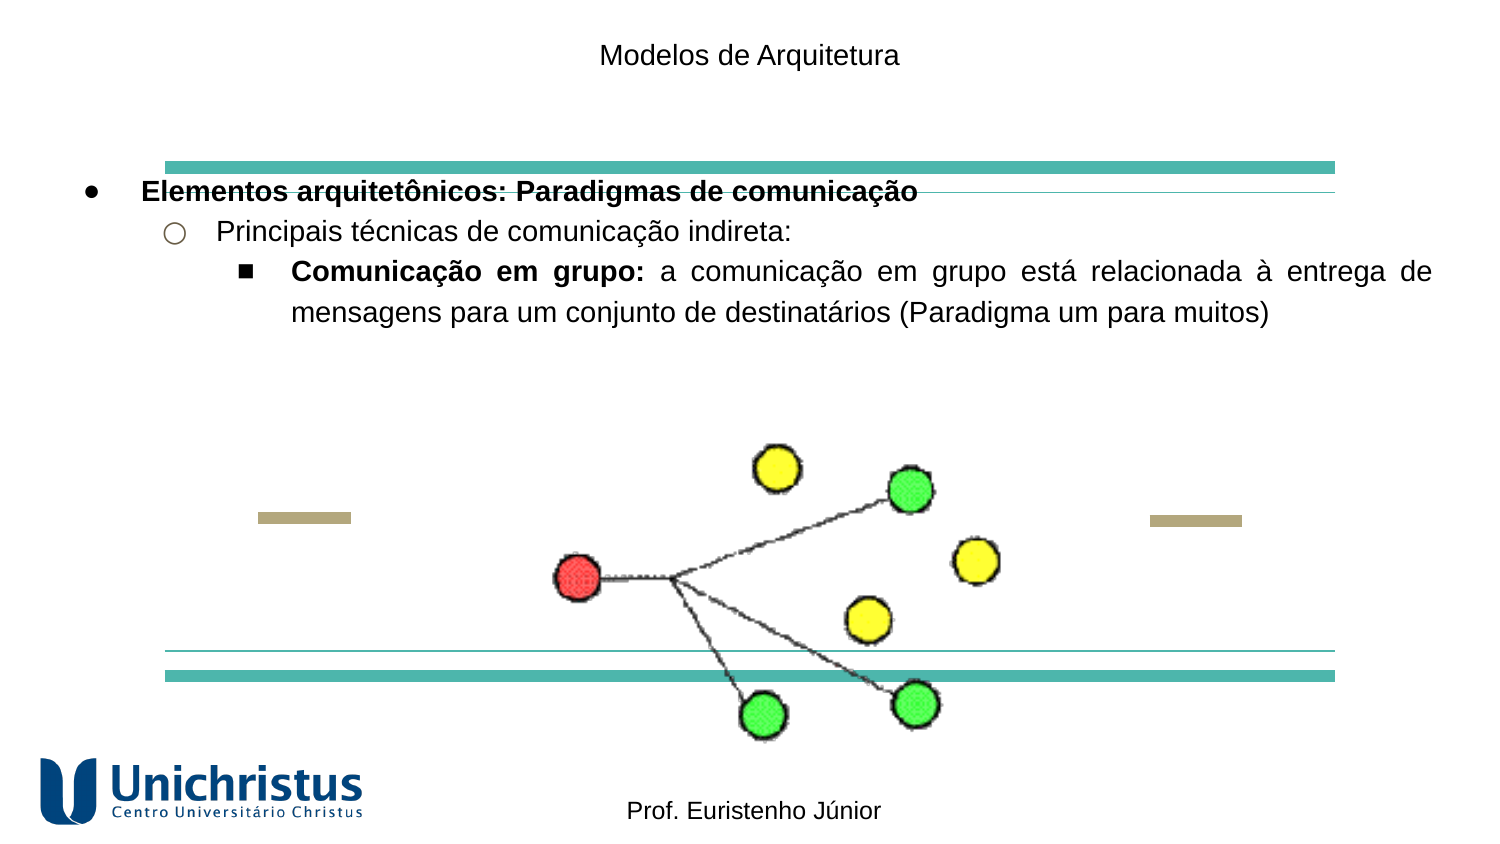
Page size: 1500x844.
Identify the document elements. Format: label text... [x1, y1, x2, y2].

list Elementos arquitetônicos: Paradigmas de comunicação Principais técnicas de comunicação indireta: Comunicação em grupo: a comunicação em grupo está relacionada à entrega de mensagens para um conjunto de destinatários (Paradigma um para muitos) [51, 152, 1449, 750]
title Modelos de Arquitetura [51, 20, 1449, 137]
picture [489, 417, 1040, 785]
picture [35, 754, 367, 827]
